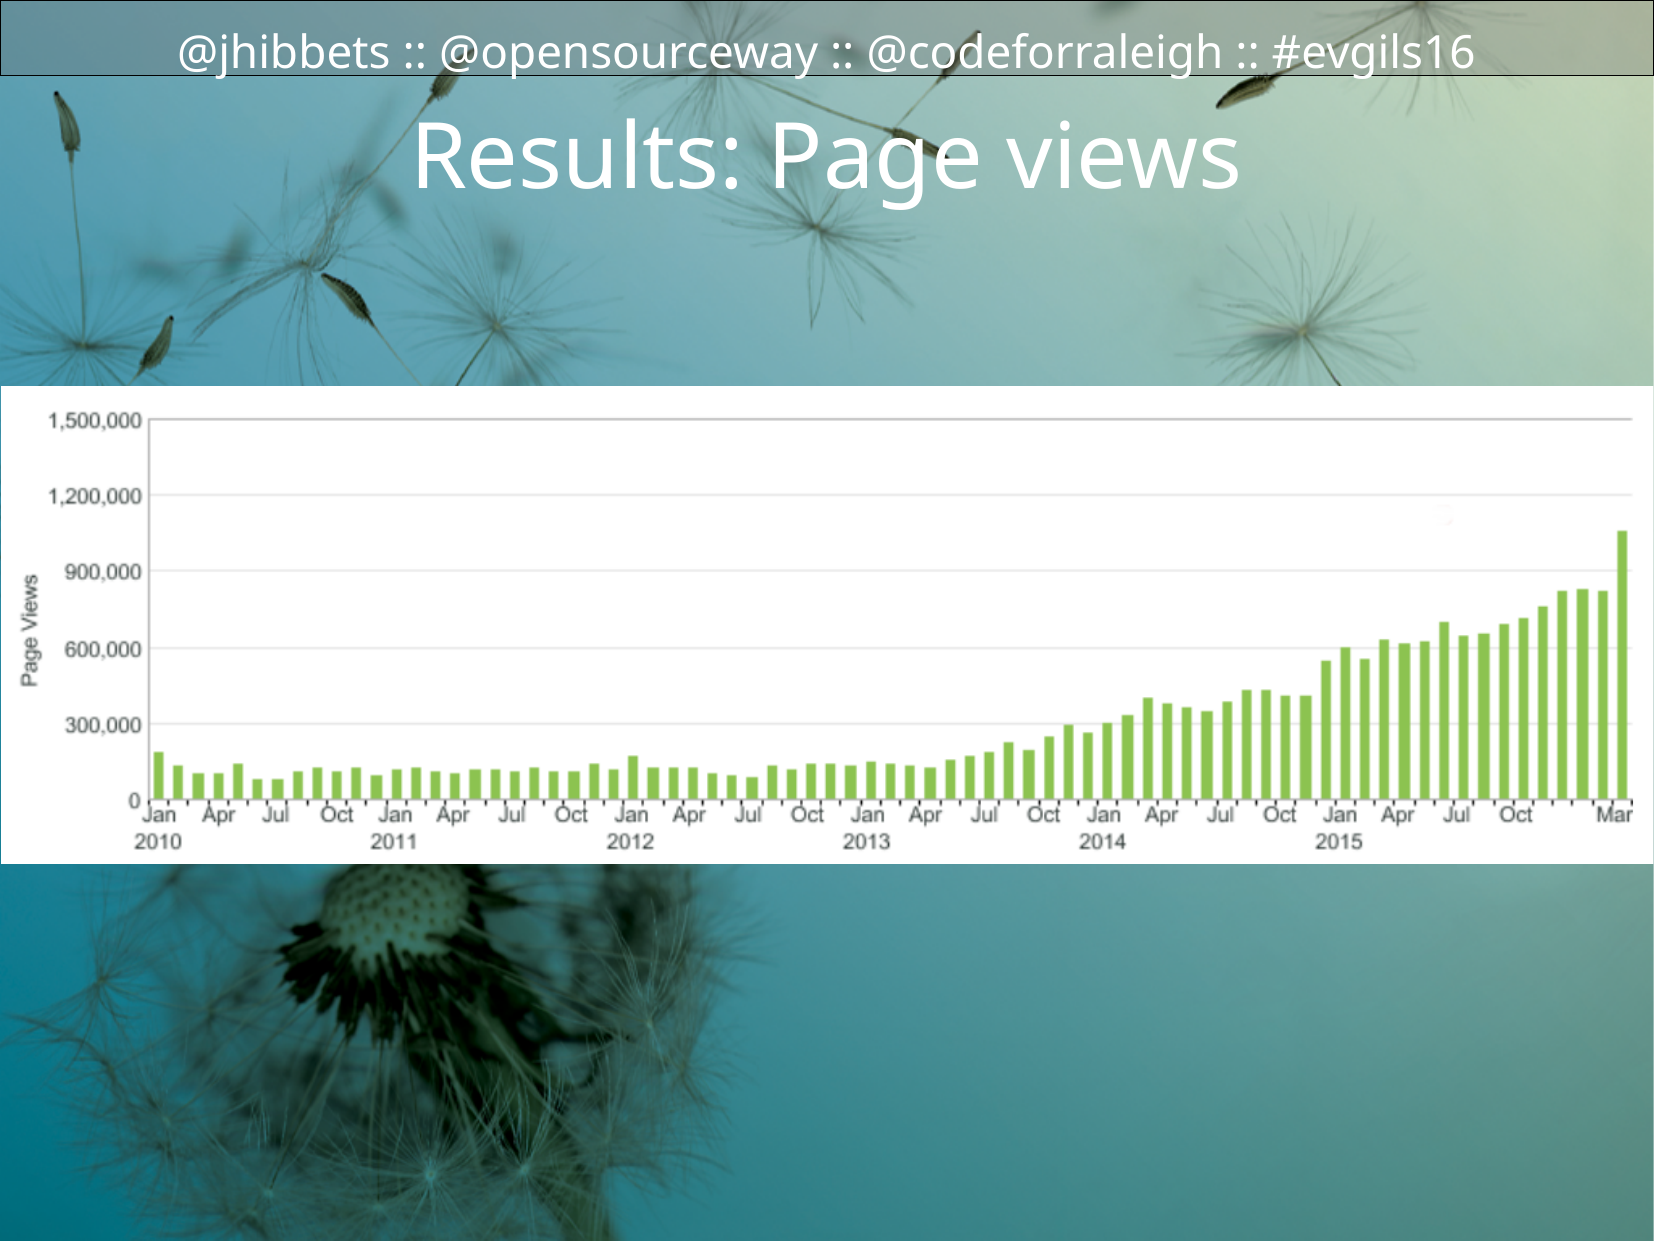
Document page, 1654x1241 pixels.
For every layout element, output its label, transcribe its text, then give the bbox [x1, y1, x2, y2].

picture [0, 76, 1654, 1241]
title Results: Page views [82, 49, 1571, 257]
